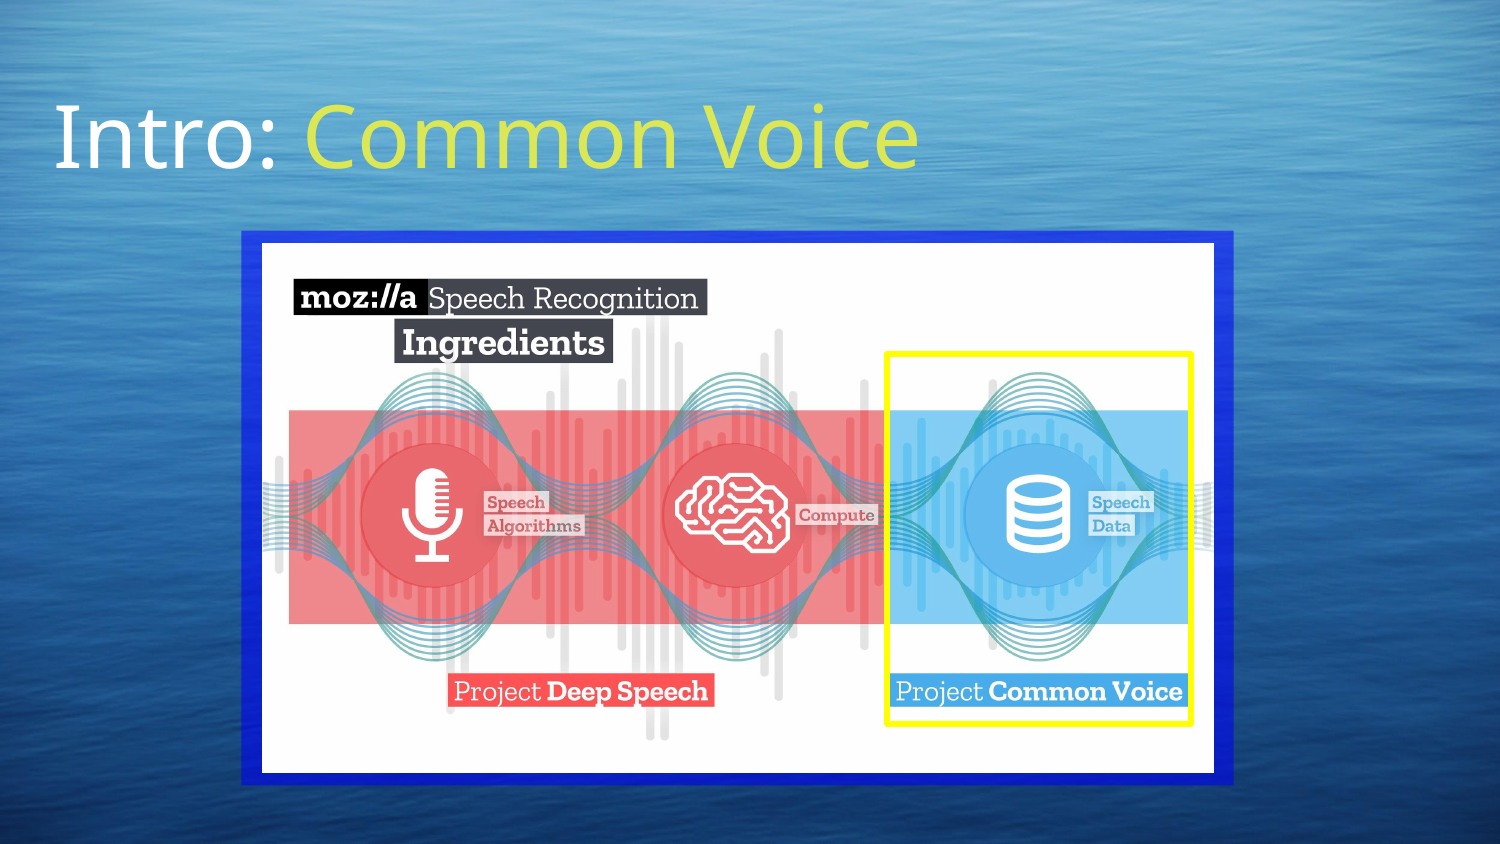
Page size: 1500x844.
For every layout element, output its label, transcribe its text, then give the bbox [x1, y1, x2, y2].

text_box [241, 230, 1234, 786]
picture [0, 0, 1500, 844]
title Intro: Common Voice [38, 64, 1437, 201]
